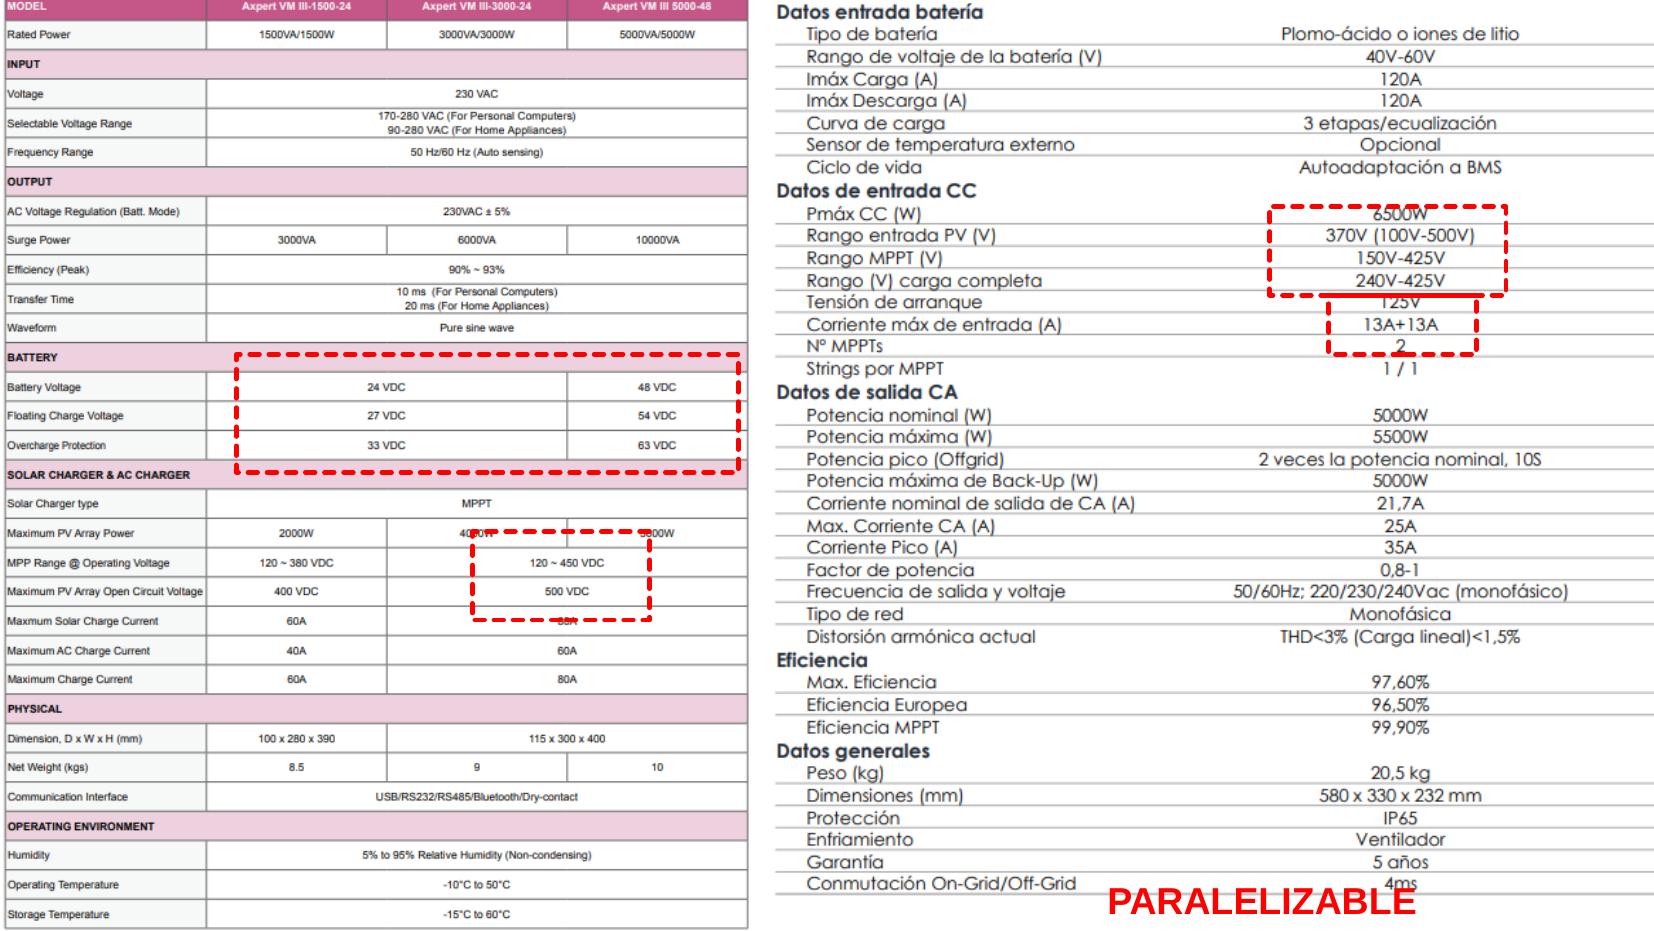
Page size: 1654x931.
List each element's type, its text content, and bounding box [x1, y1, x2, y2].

picture [0, 0, 1654, 931]
text_box PARALELIZABLE [1092, 873, 1447, 931]
